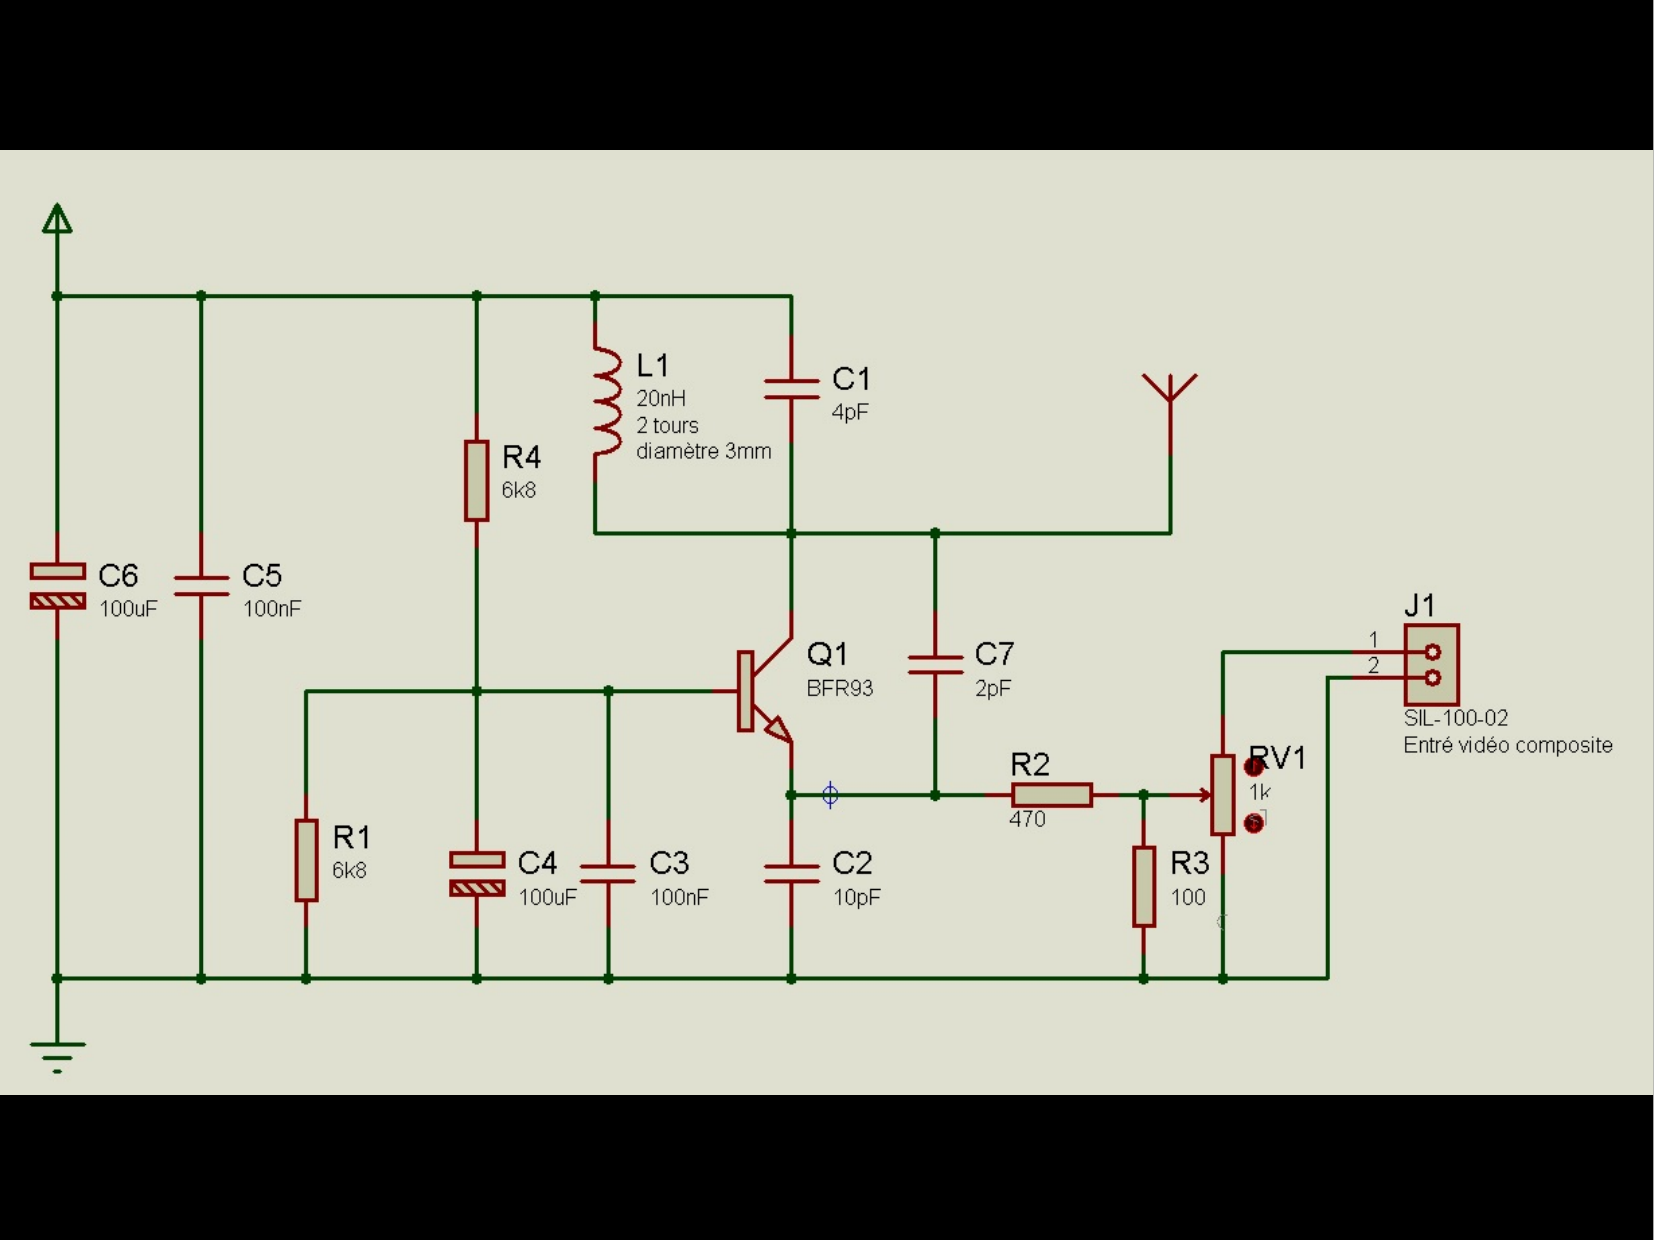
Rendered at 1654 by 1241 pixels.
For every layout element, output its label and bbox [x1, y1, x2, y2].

picture [0, 150, 1654, 1095]
